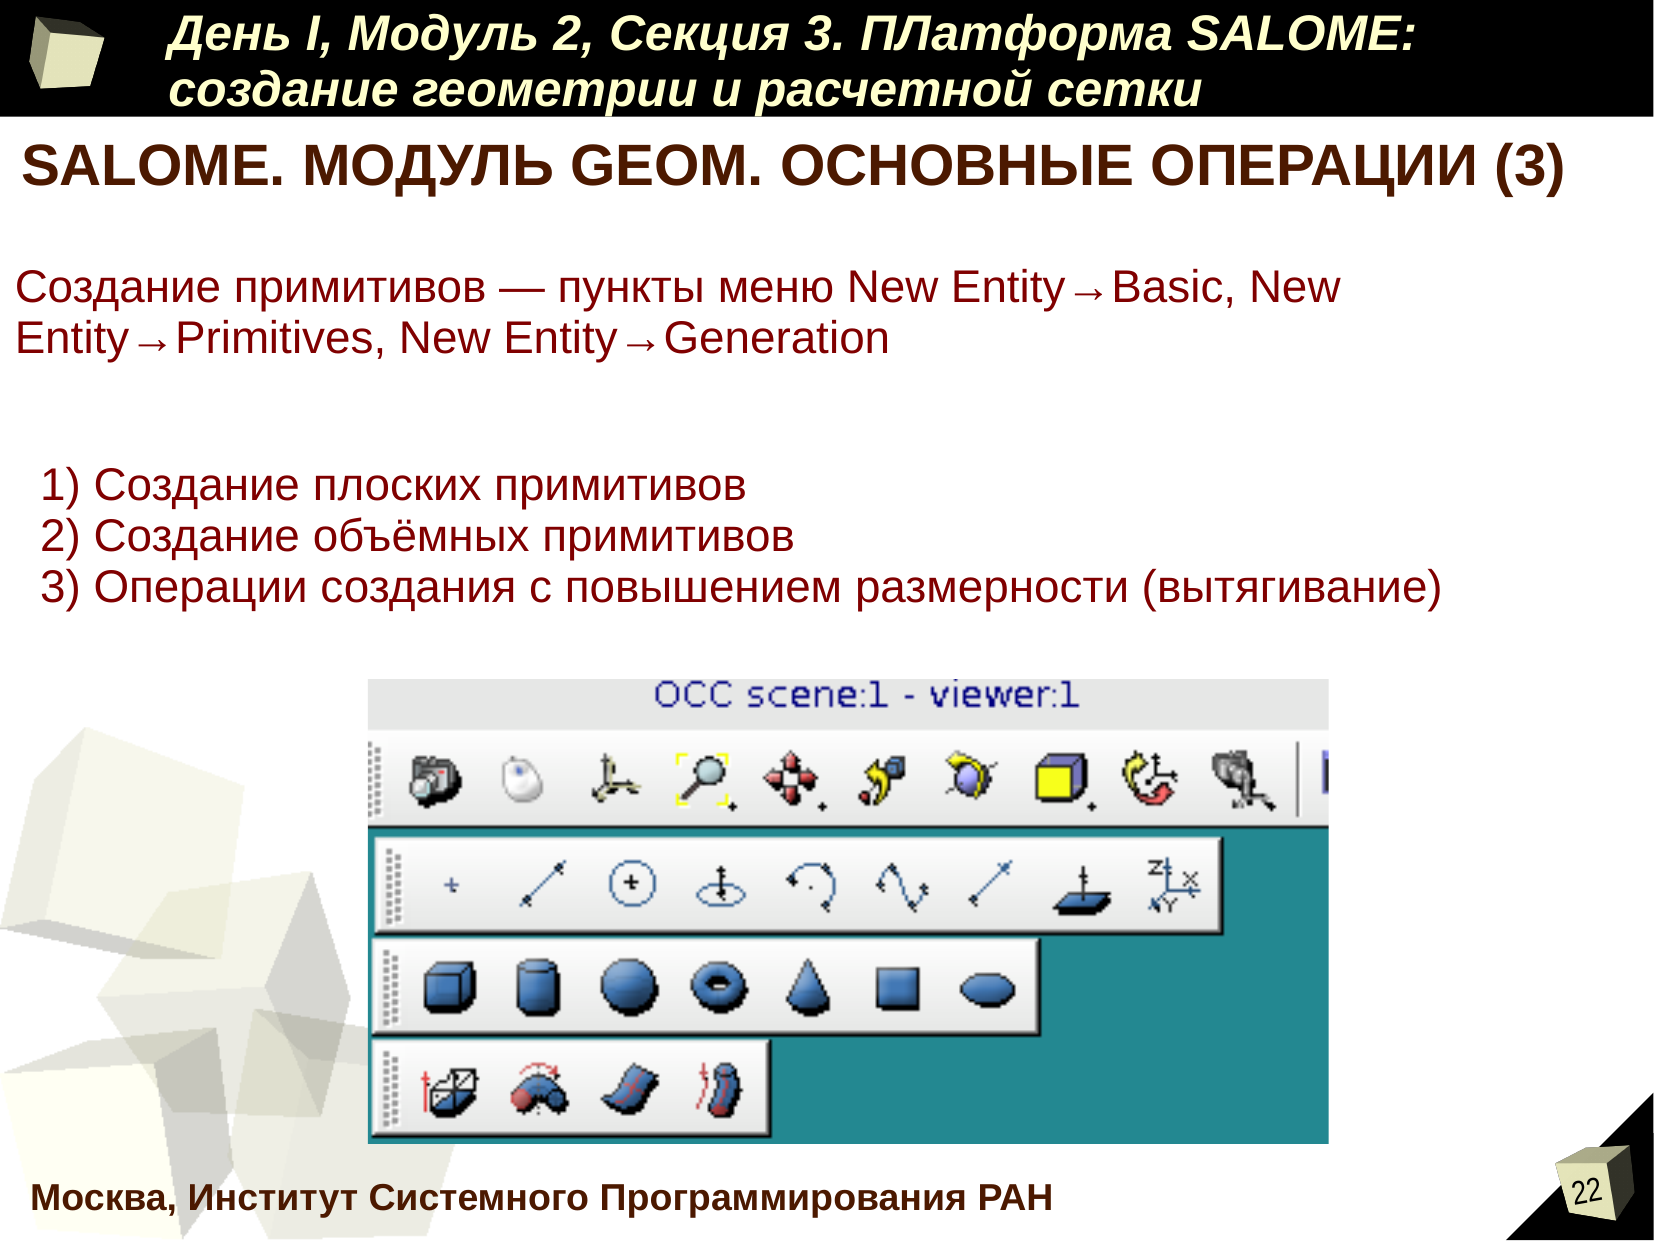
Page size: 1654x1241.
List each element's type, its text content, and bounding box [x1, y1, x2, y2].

text_box 1) Создание плоских примитивов 2) Создание объёмных примитивов 3) Операции создания с повышением размерности (вытягивание) [25, 451, 1459, 621]
text_box SALOME. МОДУЛЬ GEOM. ОСНОВНЫЕ ОПЕРАЦИИ (3) [6, 124, 1582, 205]
picture [0, 679, 1329, 1241]
picture [464, 1193, 472, 1198]
text_box Создание примитивов — пункты меню New Entity→Basic, New Entity→Primitives, New Entity→Generation [0, 253, 1654, 371]
